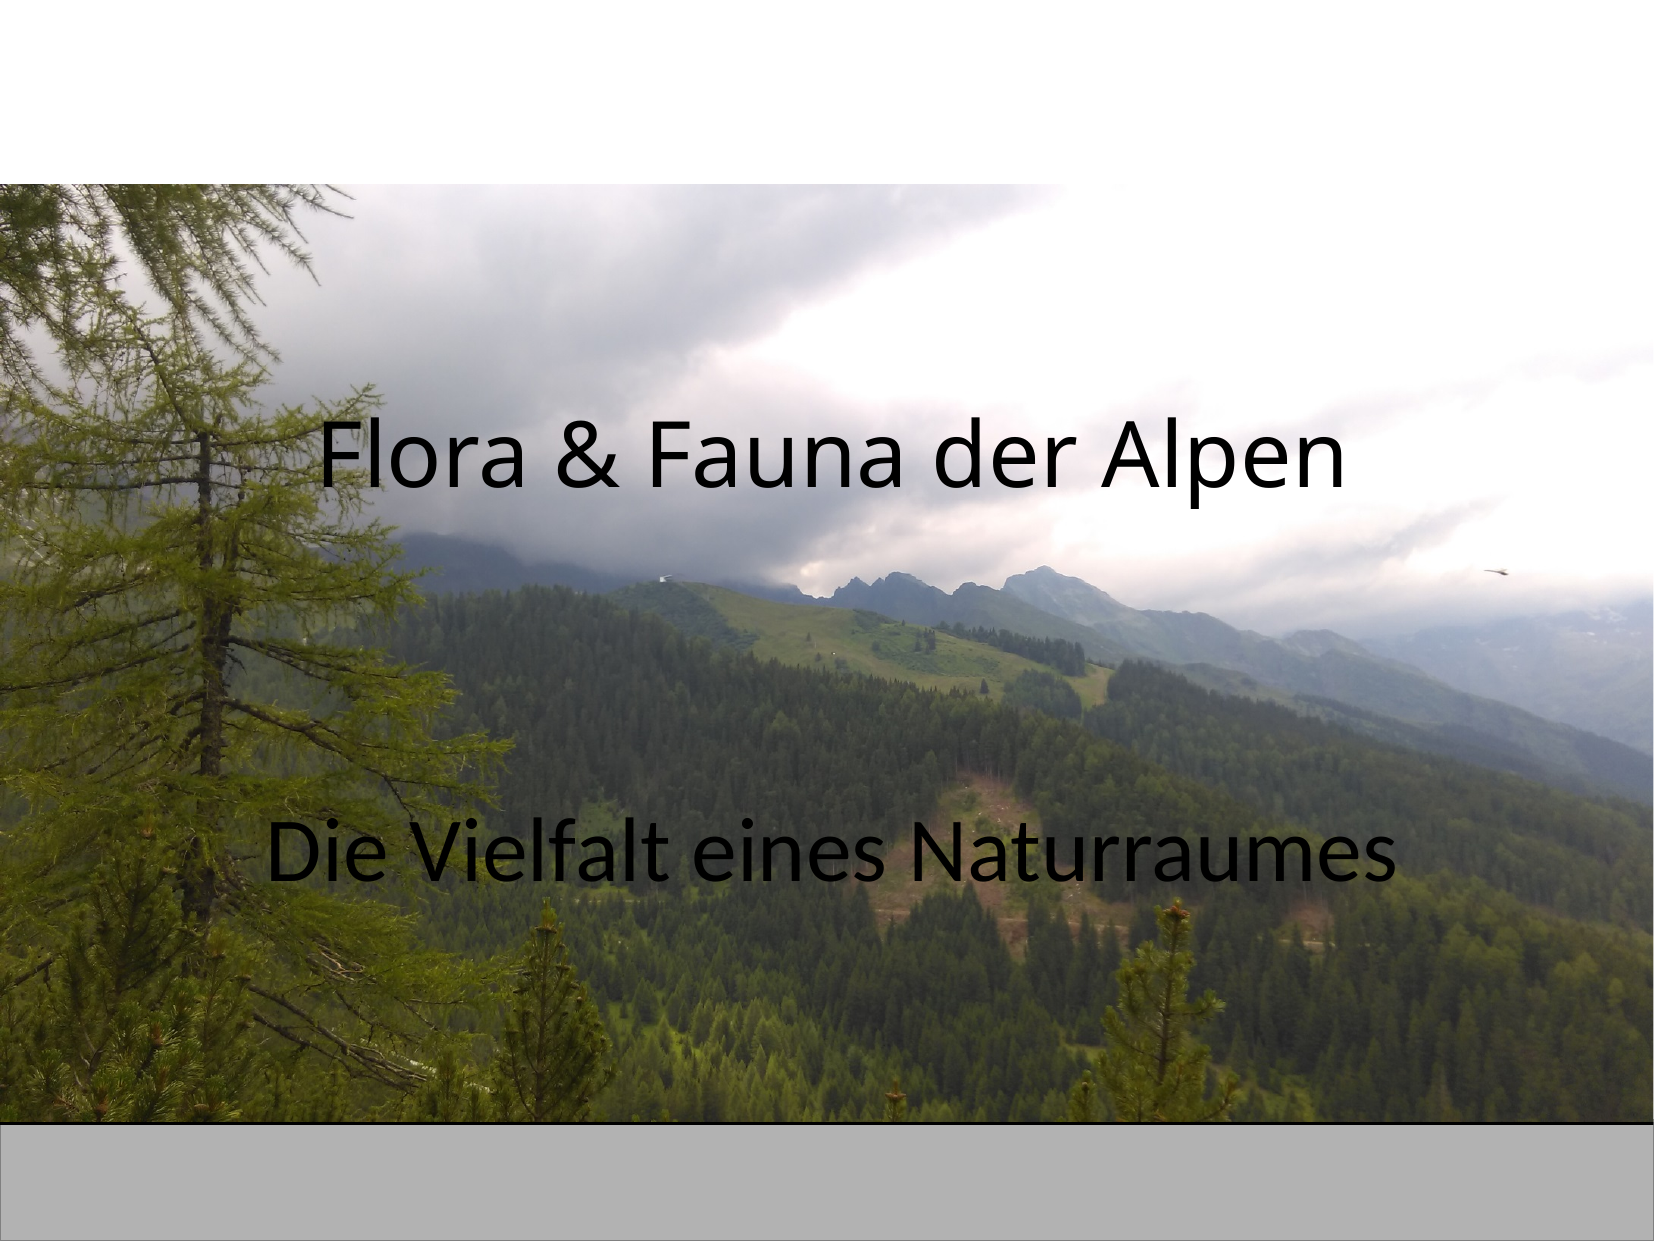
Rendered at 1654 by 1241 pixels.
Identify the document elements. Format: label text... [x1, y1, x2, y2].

picture [0, 184, 1654, 1123]
text_box Die Vielfalt eines Naturraumes [249, 782, 1417, 1028]
text_box [0, 1125, 1654, 1241]
title Flora & Fauna der Alpen [124, 388, 1541, 656]
